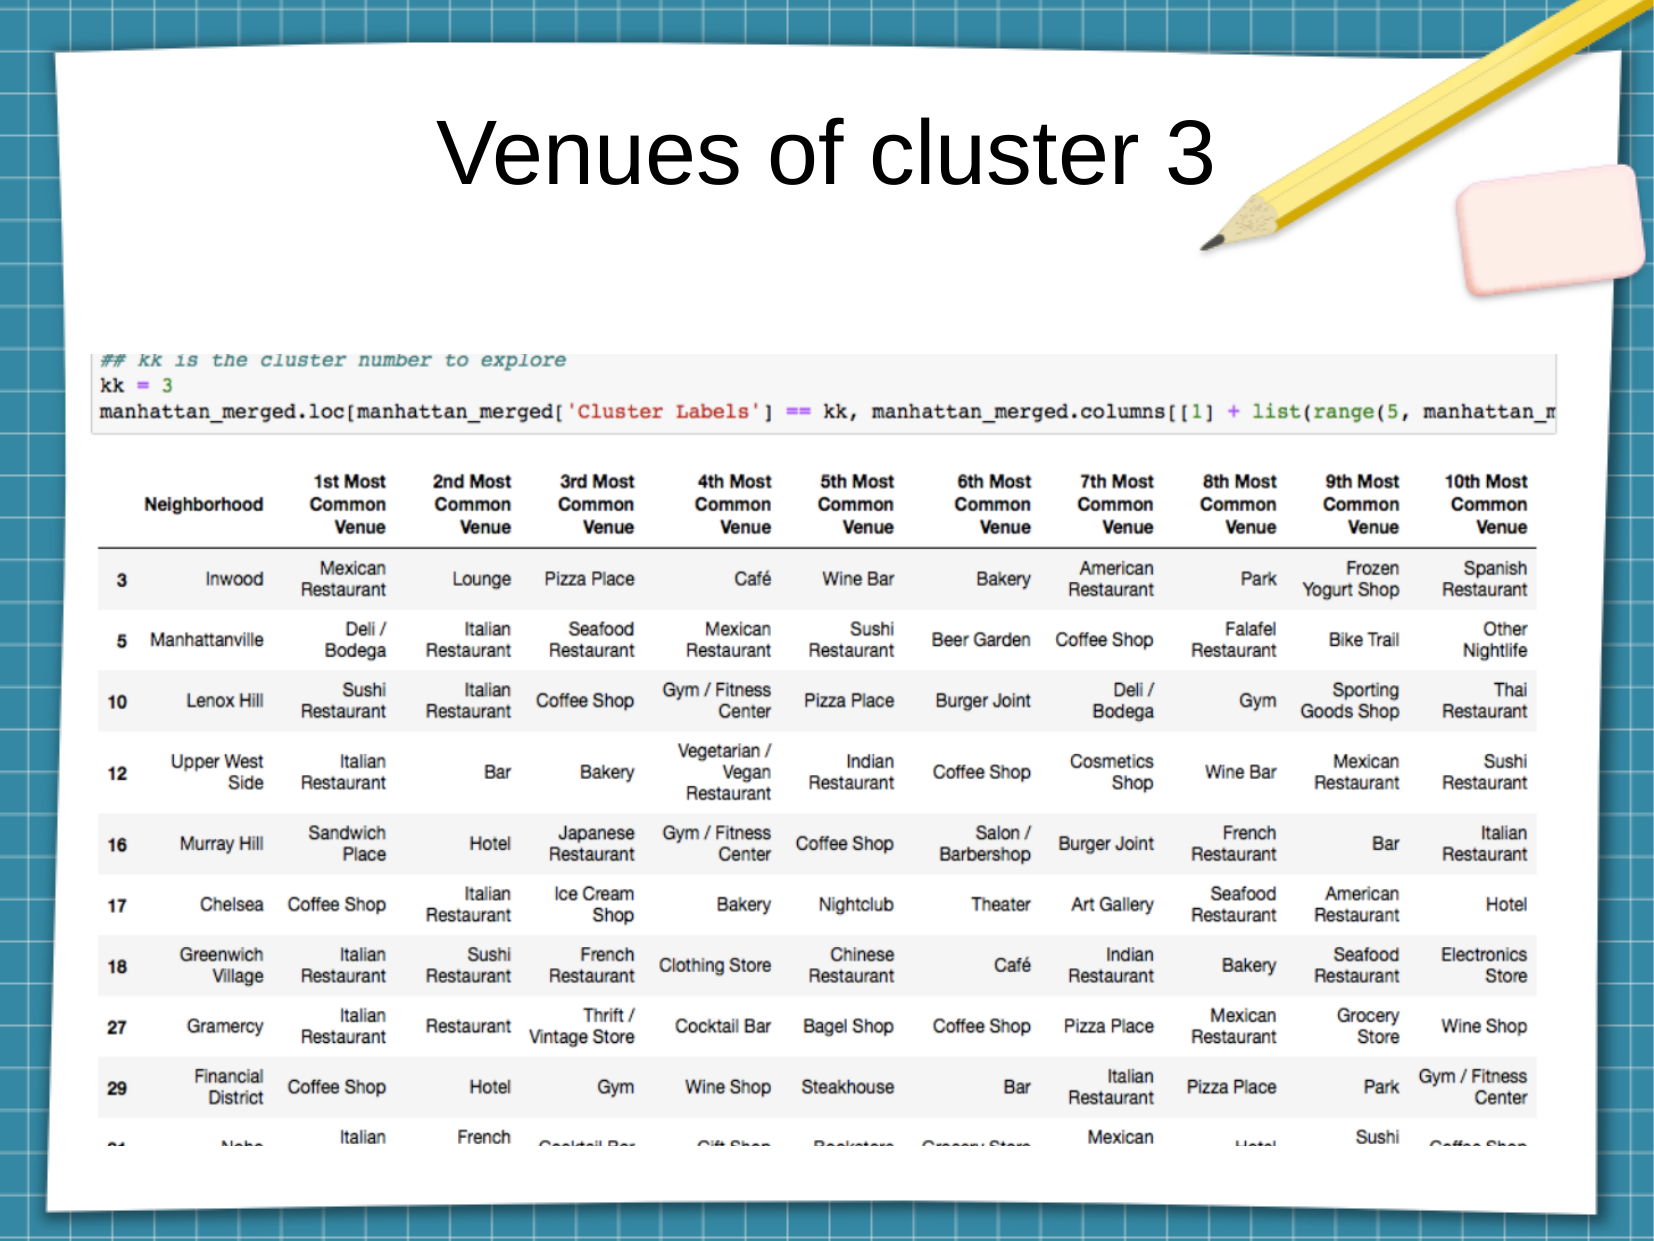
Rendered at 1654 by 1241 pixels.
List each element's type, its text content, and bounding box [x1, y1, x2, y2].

picture [0, 0, 1654, 1241]
title Venues of cluster 3 [82, 49, 1571, 257]
